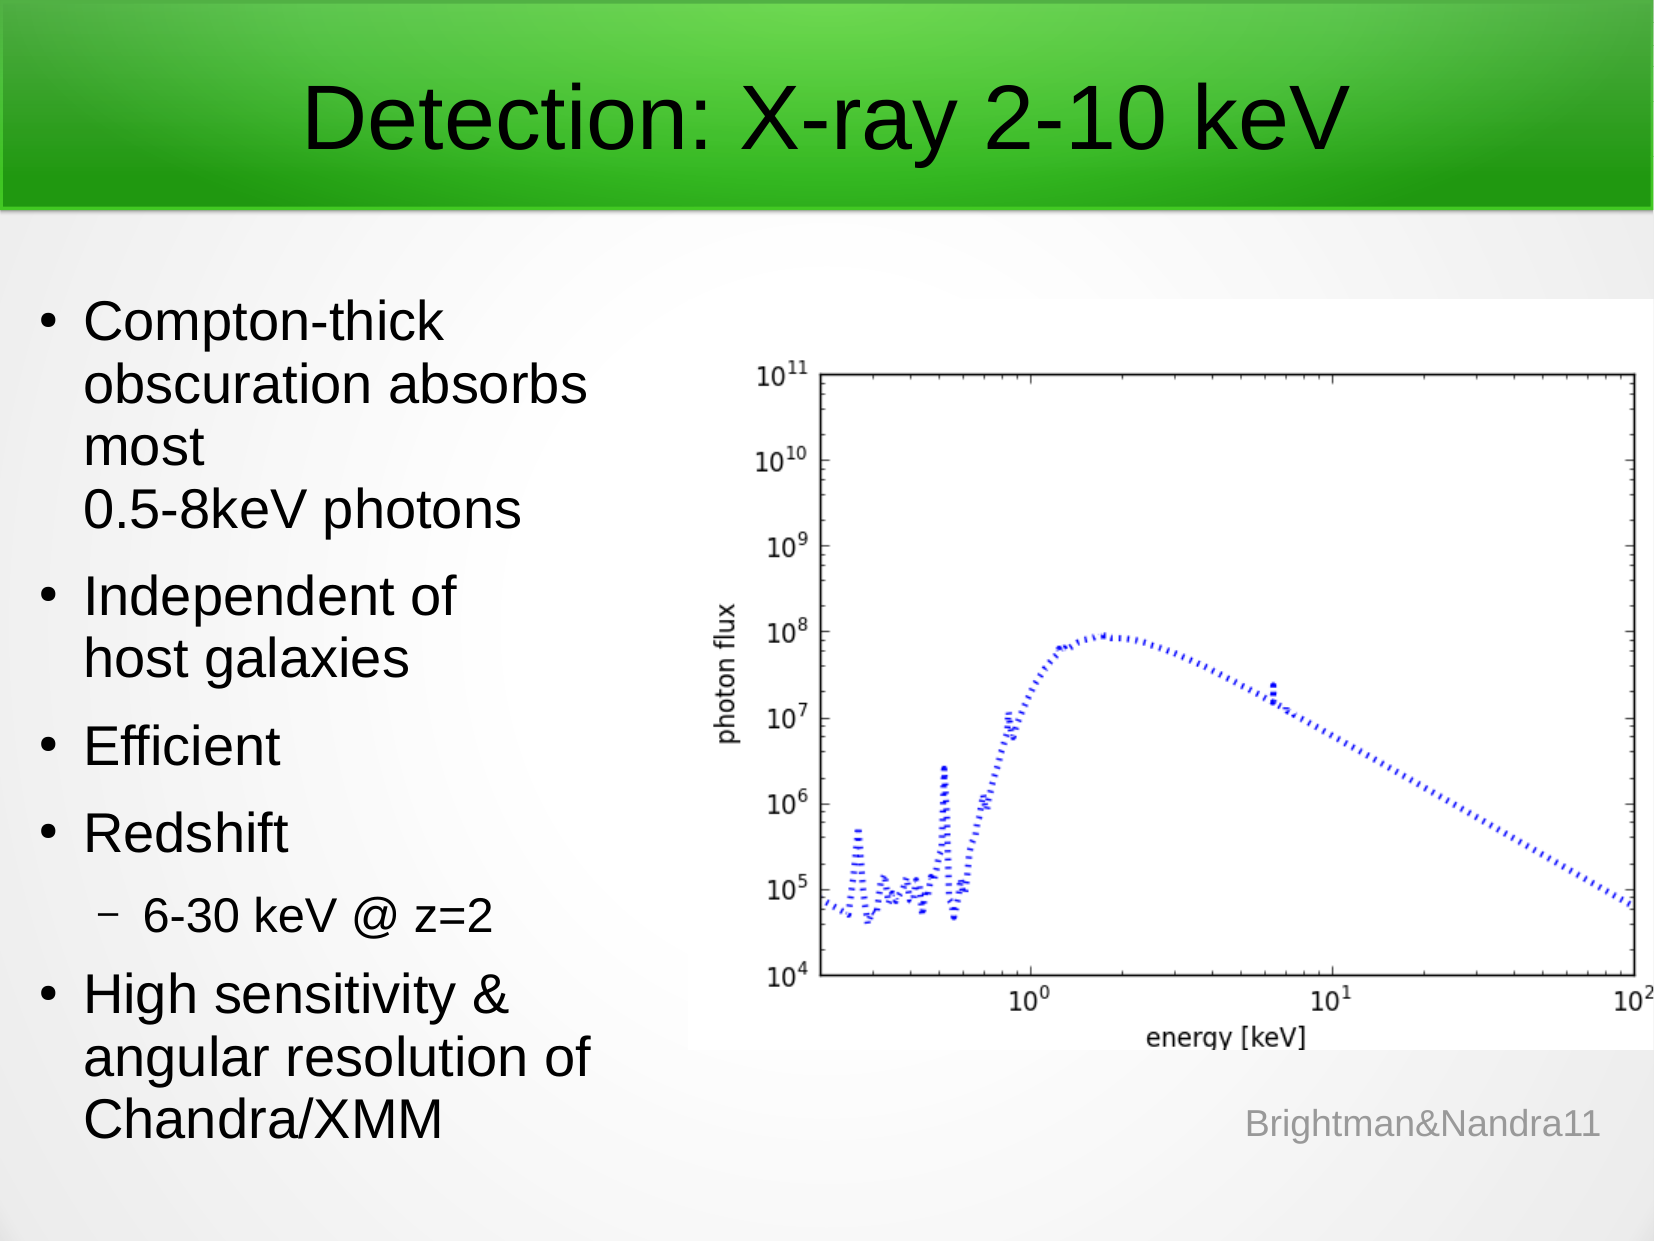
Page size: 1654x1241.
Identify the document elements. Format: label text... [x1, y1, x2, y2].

list Compton-thick obscuration absorbs most 0.5-8keV photons Independent of host galaxies Efficient Redshift 6-30 keV @ z=2 High sensitivity & angular resolution of Chandra/XMM [23, 290, 646, 1156]
picture [688, 299, 1654, 1050]
title Detection: X-ray 2-10 keV [82, 47, 1571, 189]
text_box Brightman&Nandra11 [1230, 1095, 1621, 1152]
